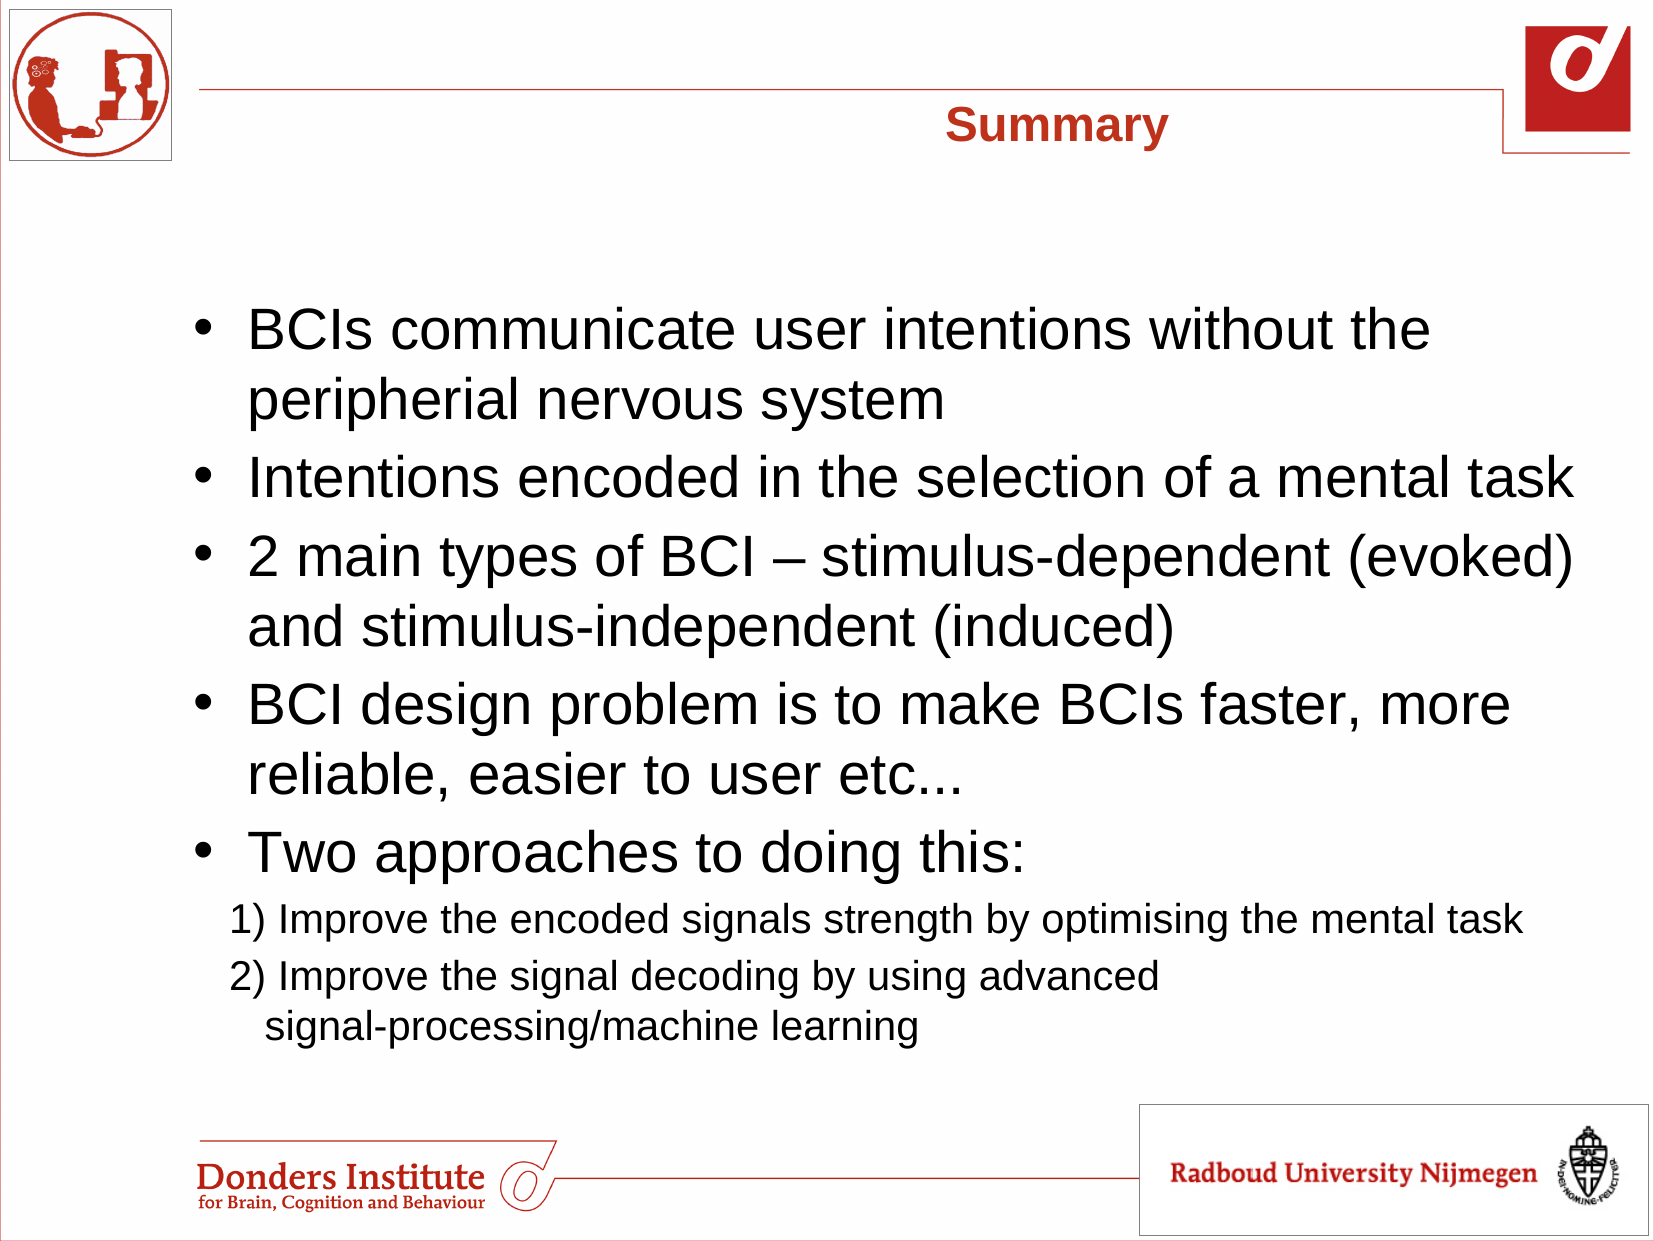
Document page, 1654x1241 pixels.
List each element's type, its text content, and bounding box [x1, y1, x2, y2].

list BCIs communicate user intentions without the peripherial nervous system Intentions encoded in the selection of a mental task 2 main types of BCI – stimulus-dependent (evoked) and stimulus-independent (induced) BCI design problem is to make BCIs faster, more reliable, easier to user etc... Two approaches to doing this: Improve the encoded signals strength by optimising the mental task Improve the signal decoding by using advanced signal-processing/machine learning [193, 291, 1591, 1111]
title Summary [945, 90, 1592, 168]
picture [0, 0, 1654, 1241]
